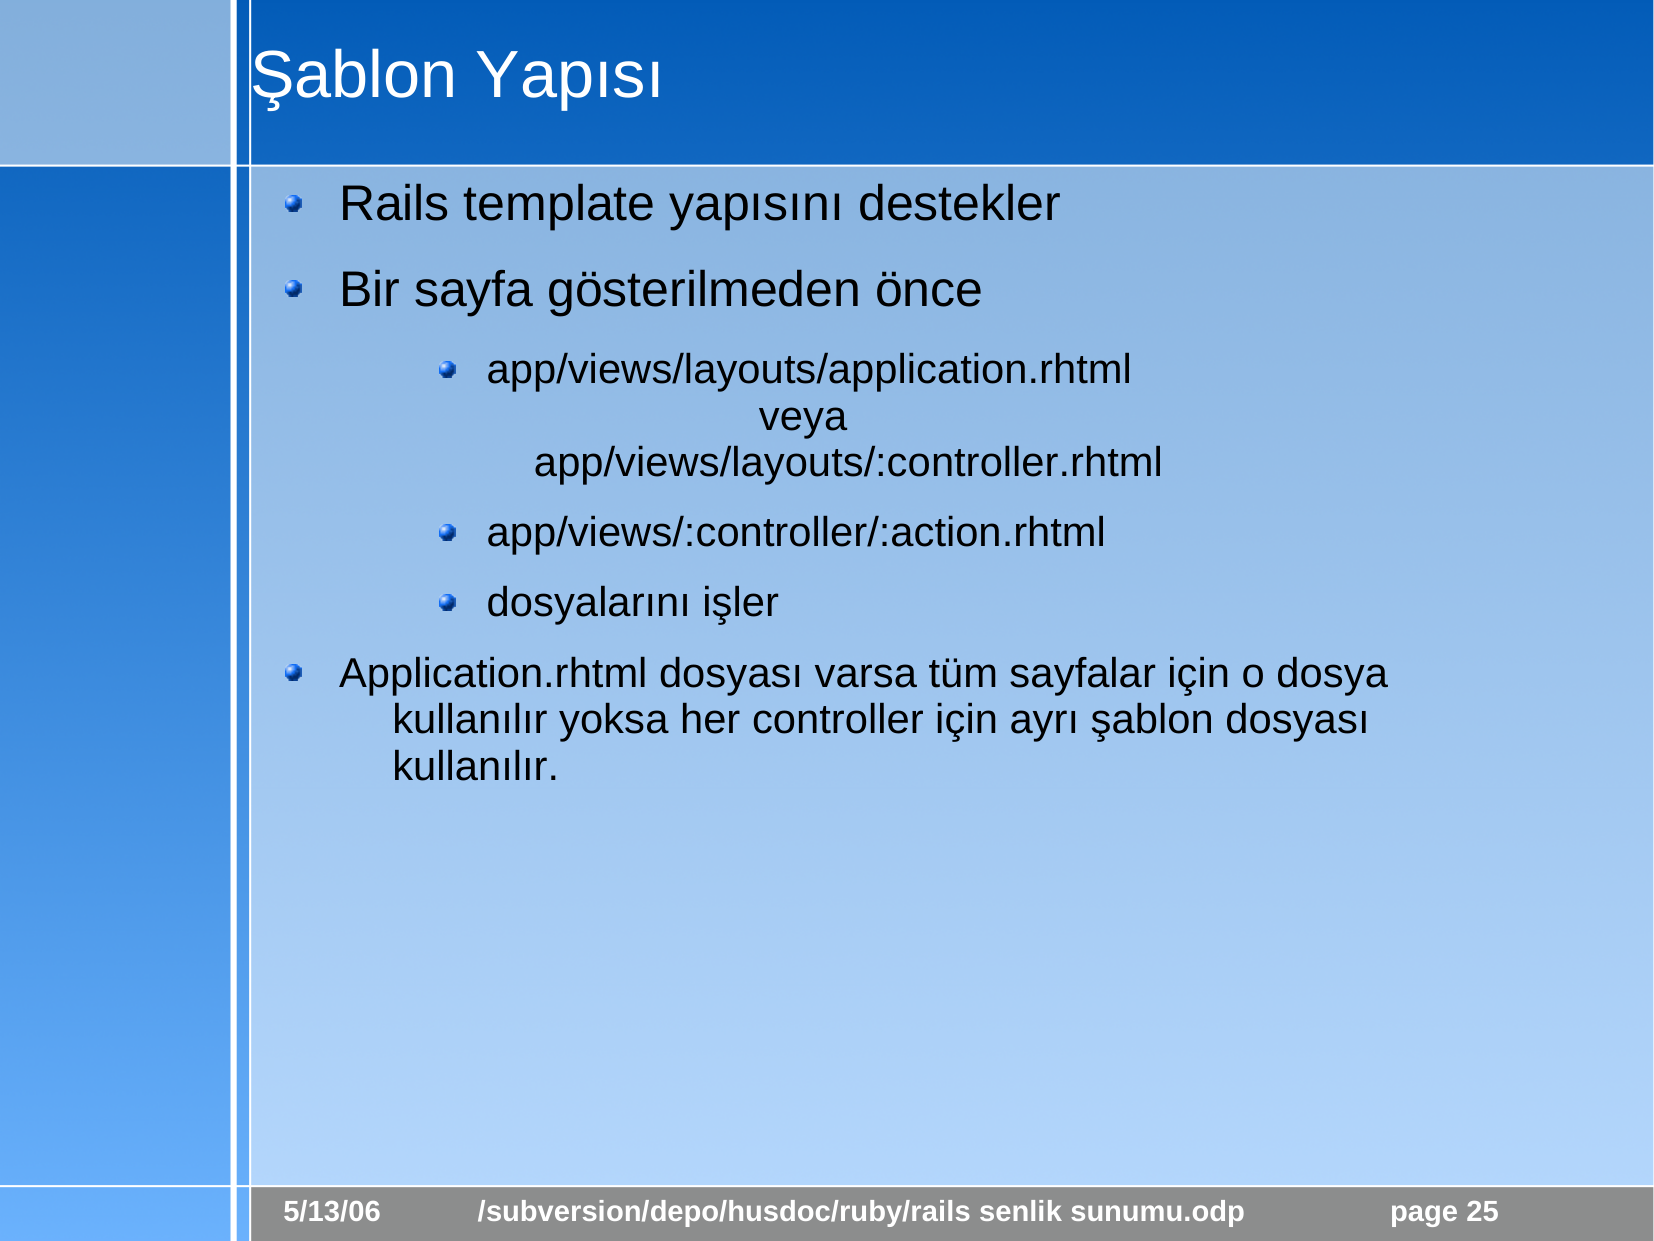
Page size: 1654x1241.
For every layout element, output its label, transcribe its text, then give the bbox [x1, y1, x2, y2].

list Rails template yapısını destekler Bir sayfa gösterilmeden önce app/views/layouts/application.rhtml veya app/views/layouts/:controller.rhtml app/views/:controller/:action.rhtml dosyalarını işler Application.rhtml dosyası varsa tüm sayfalar için o dosya kullanılır yoksa her controller için ayrı şablon dosyası kullanılır. [250, 175, 1477, 1051]
picture [0, 0, 1654, 1241]
title Şablon Yapısı [250, 11, 1477, 137]
